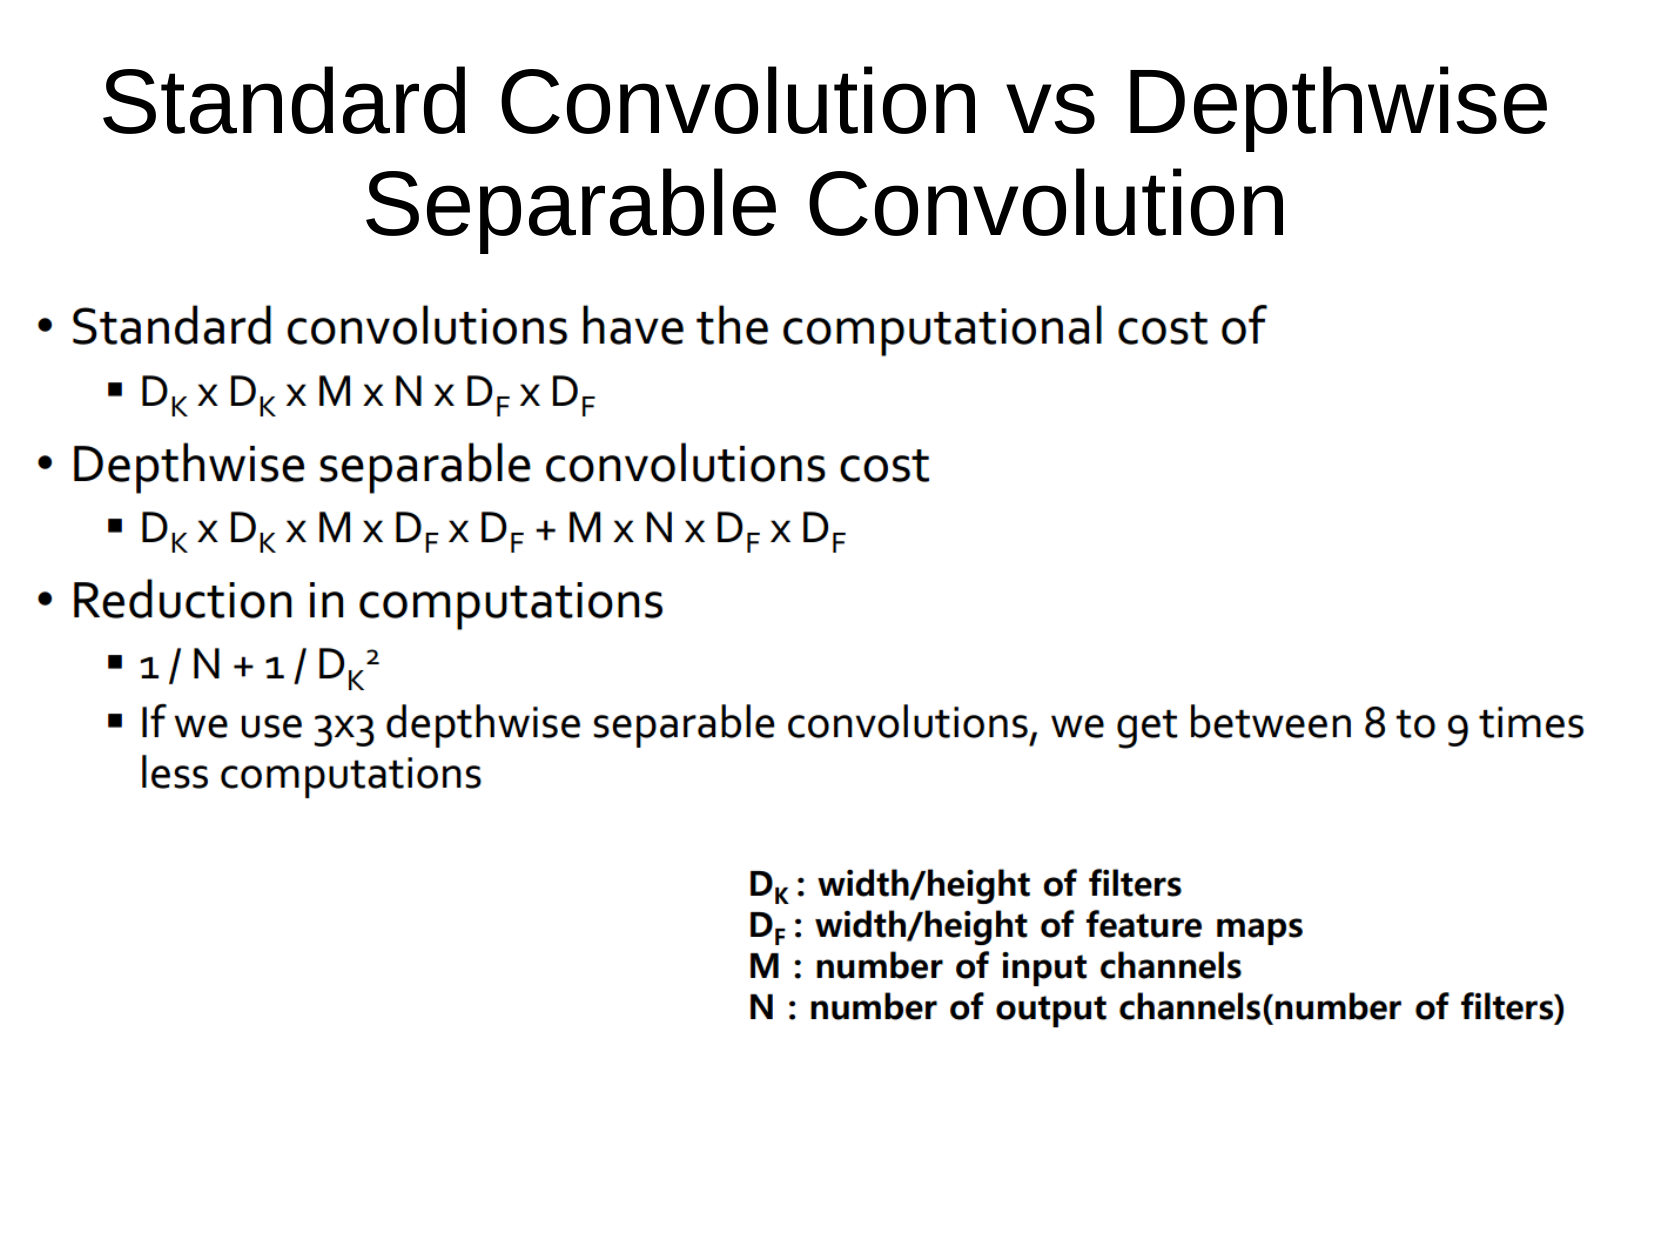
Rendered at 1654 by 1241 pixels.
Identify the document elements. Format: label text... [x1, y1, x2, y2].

title Standard Convolution vs Depthwise Separable Convolution [82, 49, 1571, 257]
picture [0, 292, 1654, 1066]
